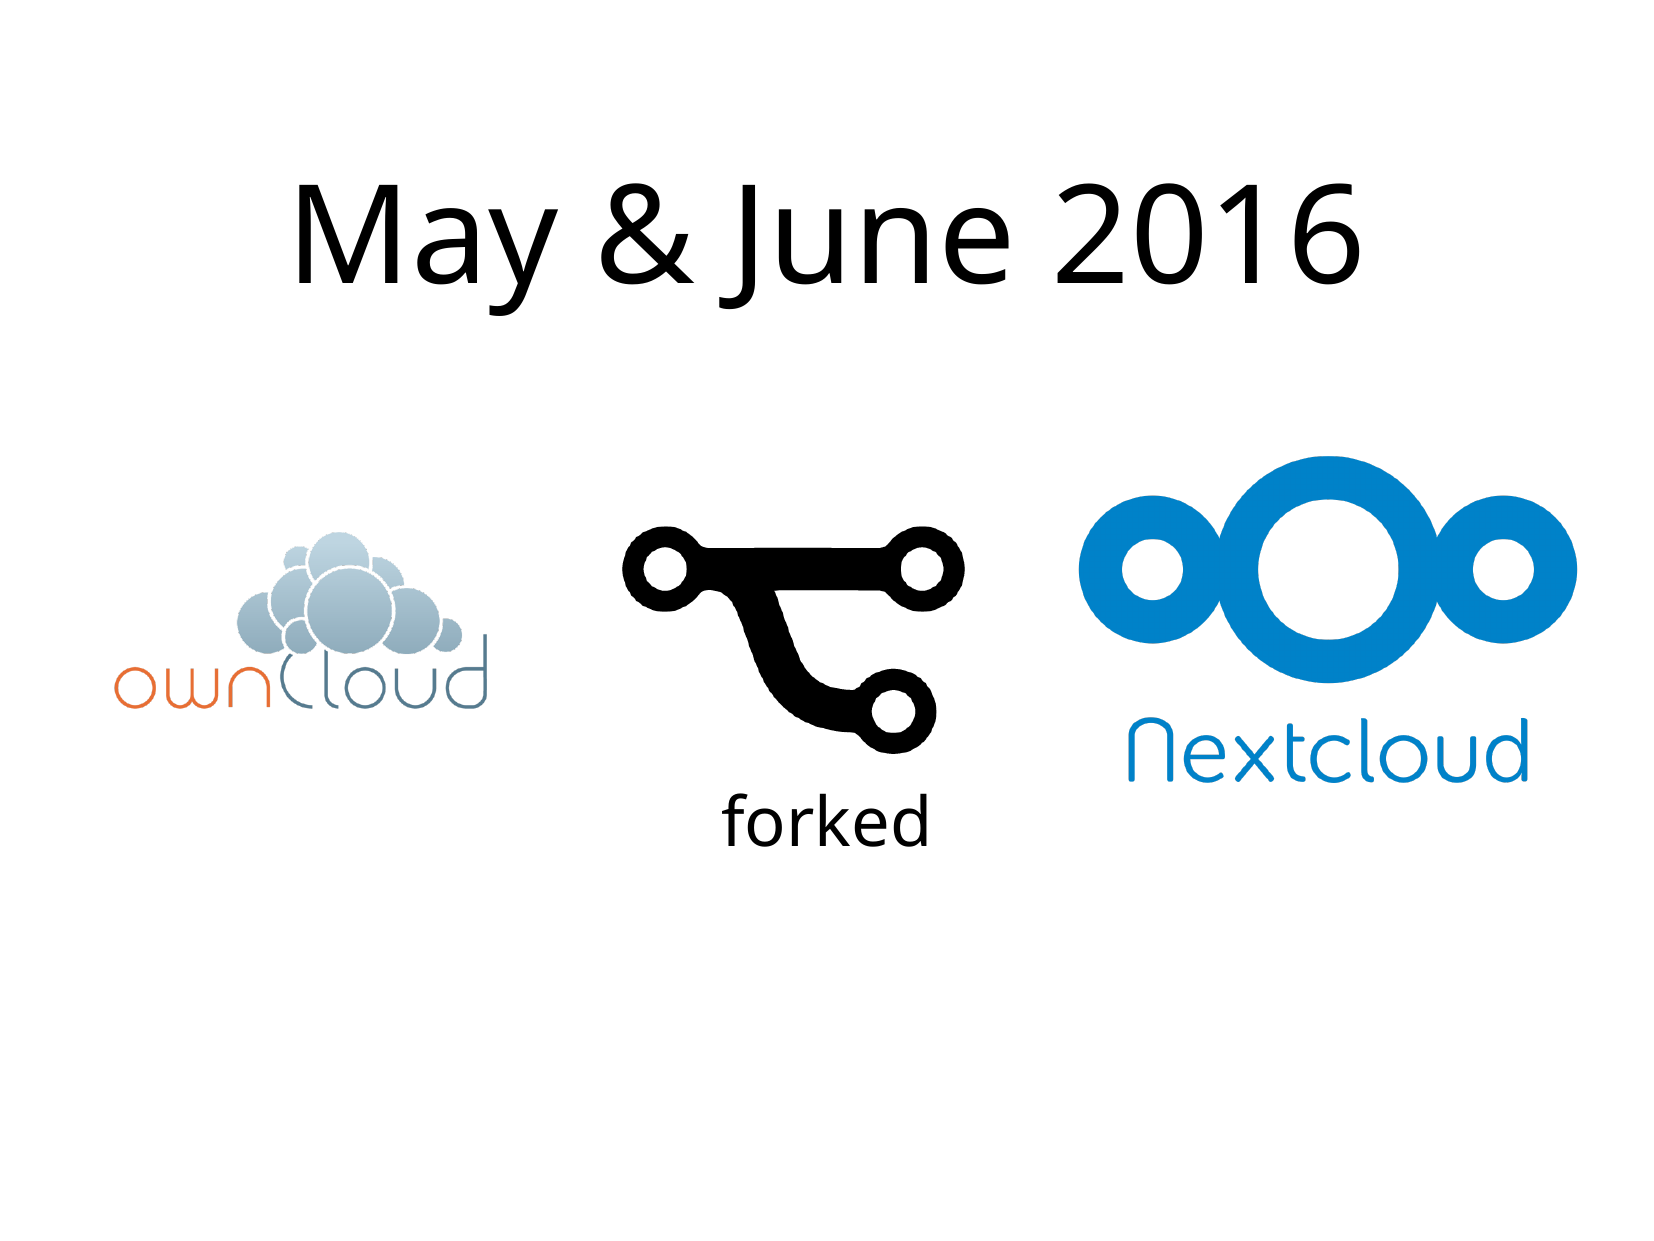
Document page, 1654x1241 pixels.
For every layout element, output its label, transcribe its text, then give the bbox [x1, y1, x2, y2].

title May & June 2016 [82, 126, 1571, 334]
picture [585, 421, 1003, 716]
picture [1035, 412, 1621, 828]
picture [95, 517, 510, 716]
title forked [82, 716, 1572, 924]
